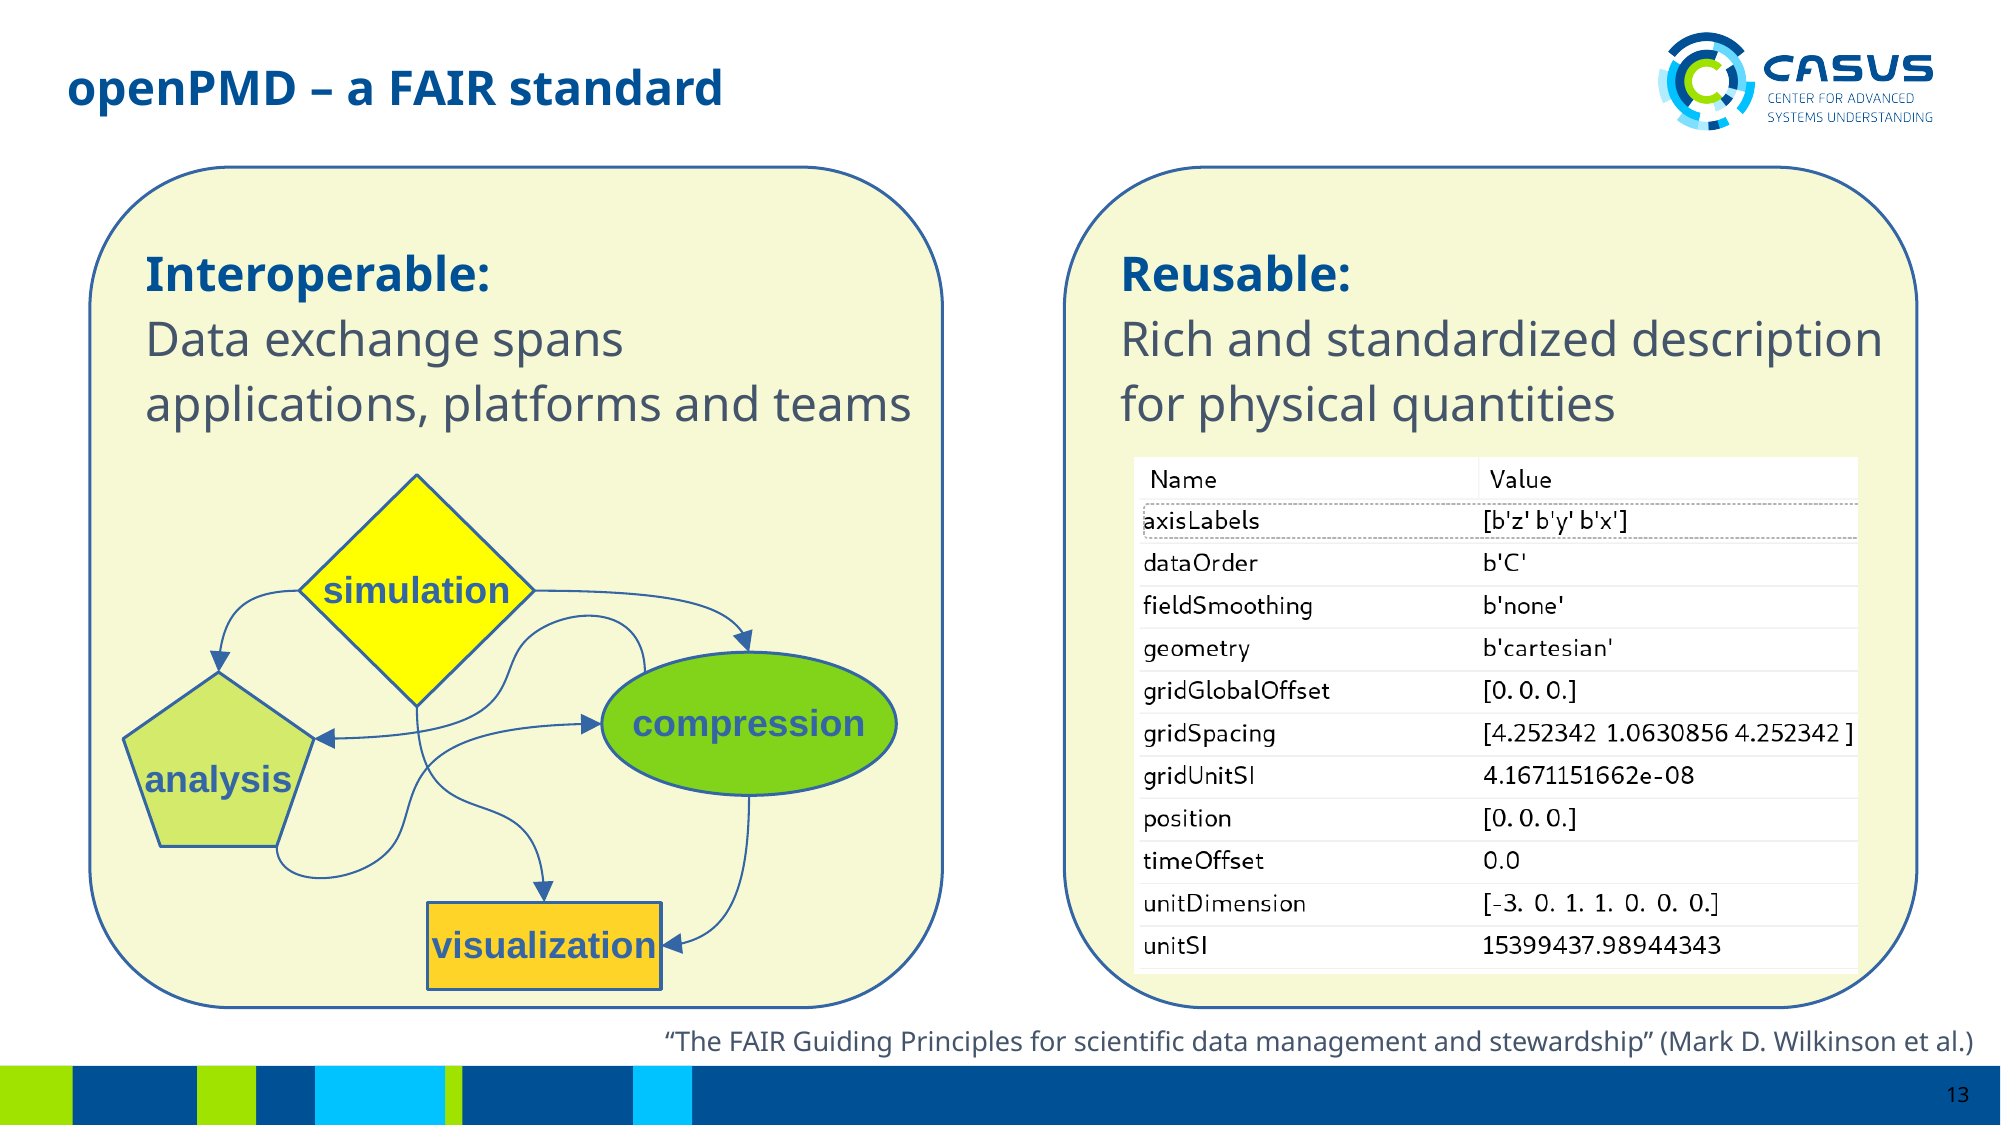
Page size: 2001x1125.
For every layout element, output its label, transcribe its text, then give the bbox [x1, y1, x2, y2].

picture [1134, 457, 1858, 974]
text_box visualization [427, 902, 662, 990]
text_box Reusable: Rich and standardized description for physical quantities [1064, 167, 1917, 1008]
text_box simulation [300, 474, 534, 706]
list “The FAIR Guiding Principles for scientific data management and stewardship” (Mark D. Wilkinson et al.) [0, 1018, 1974, 1080]
text_box analysis [123, 672, 314, 847]
text_box compression [601, 652, 897, 796]
text_box Interoperable: Data exchange spans applications, platforms and teams [89, 167, 943, 1008]
title openPMD – a FAIR standard [66, 54, 1621, 120]
picture [1658, 32, 1933, 131]
